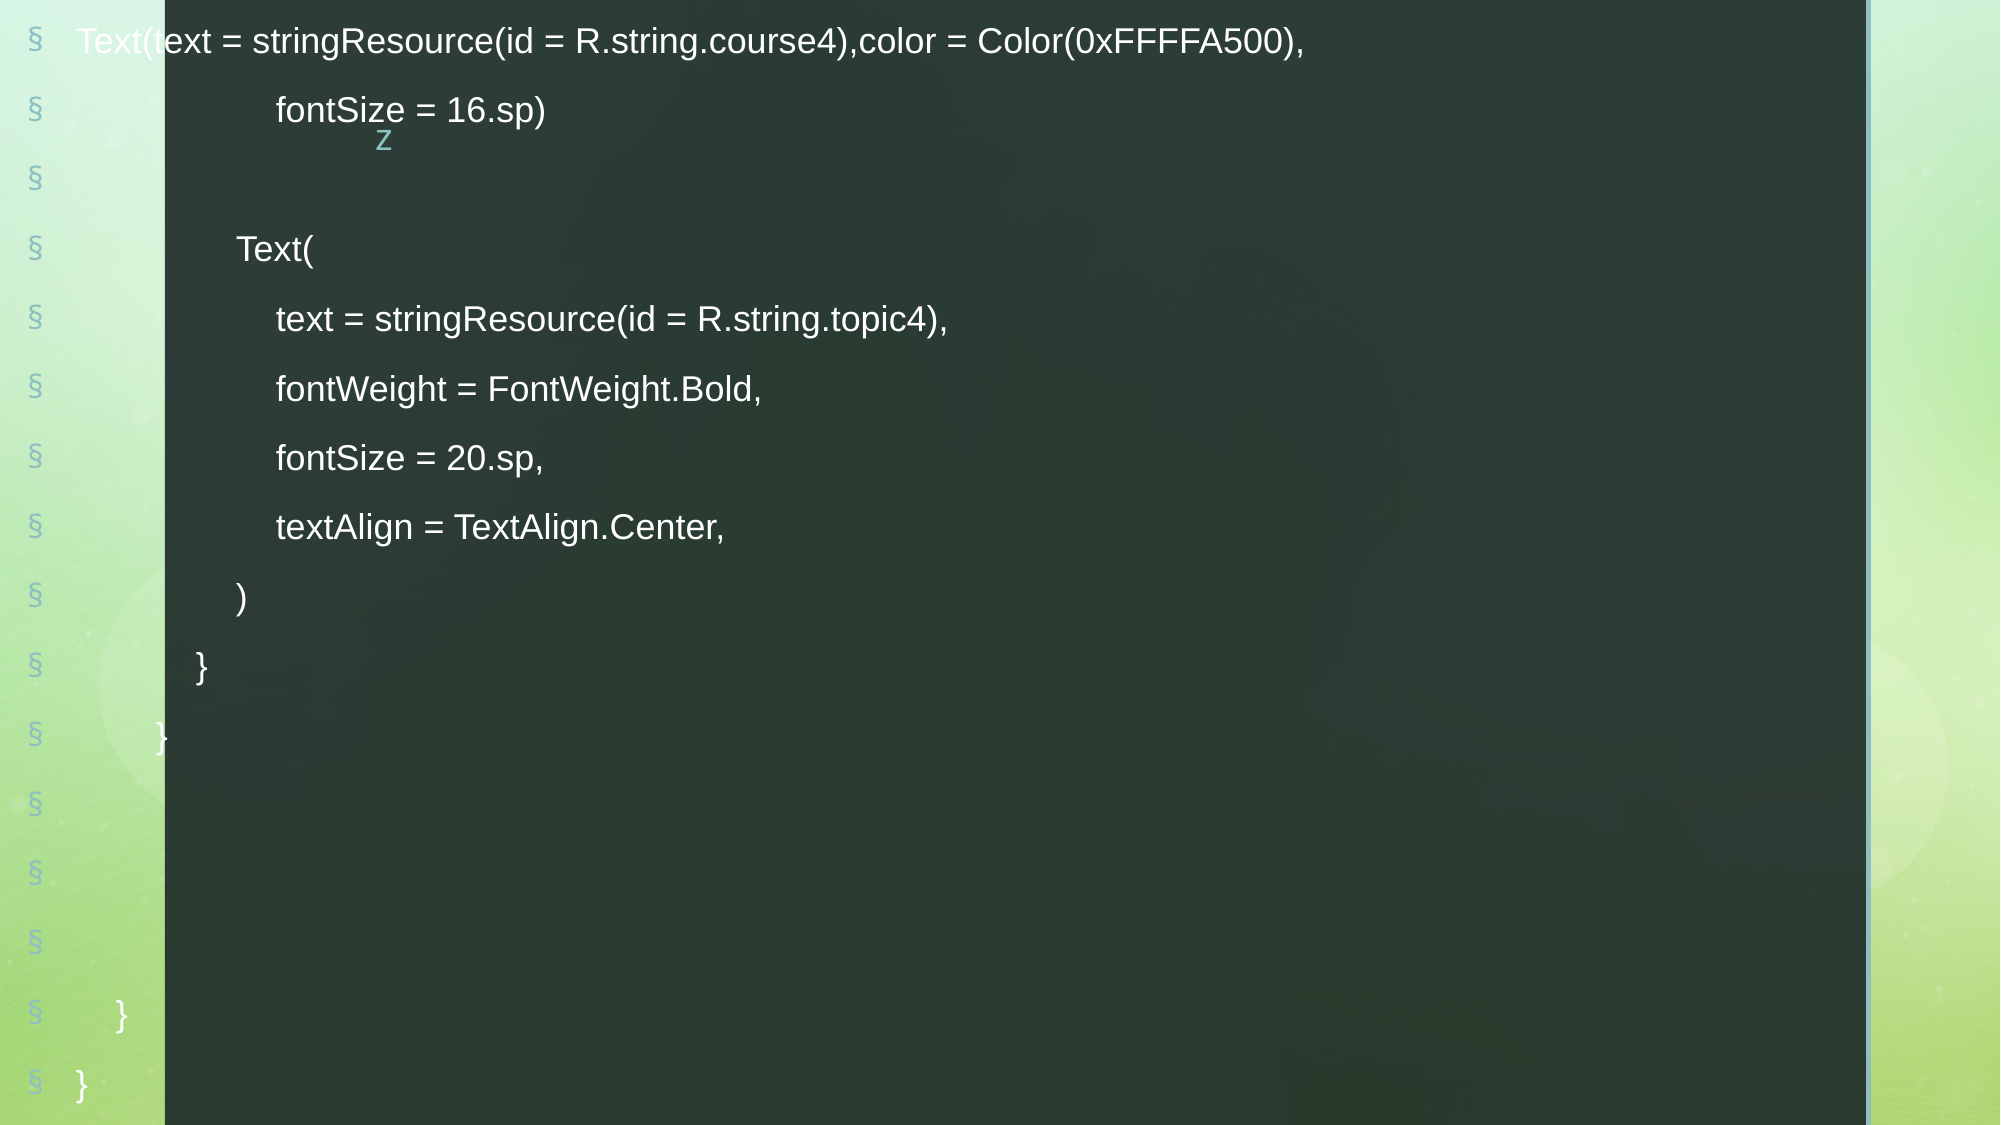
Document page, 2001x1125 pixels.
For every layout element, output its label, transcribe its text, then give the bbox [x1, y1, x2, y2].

list Text(text = stringResource(id = R.string.course4),color = Color(0xFFFFA500), fontSize = 16.sp) Text( text = stringResource(id = R.string.topic4), fontWeight = FontWeight.Bold, fontSize = 20.sp, textAlign = TextAlign.Center, ) } } } } [12, 0, 1983, 1112]
